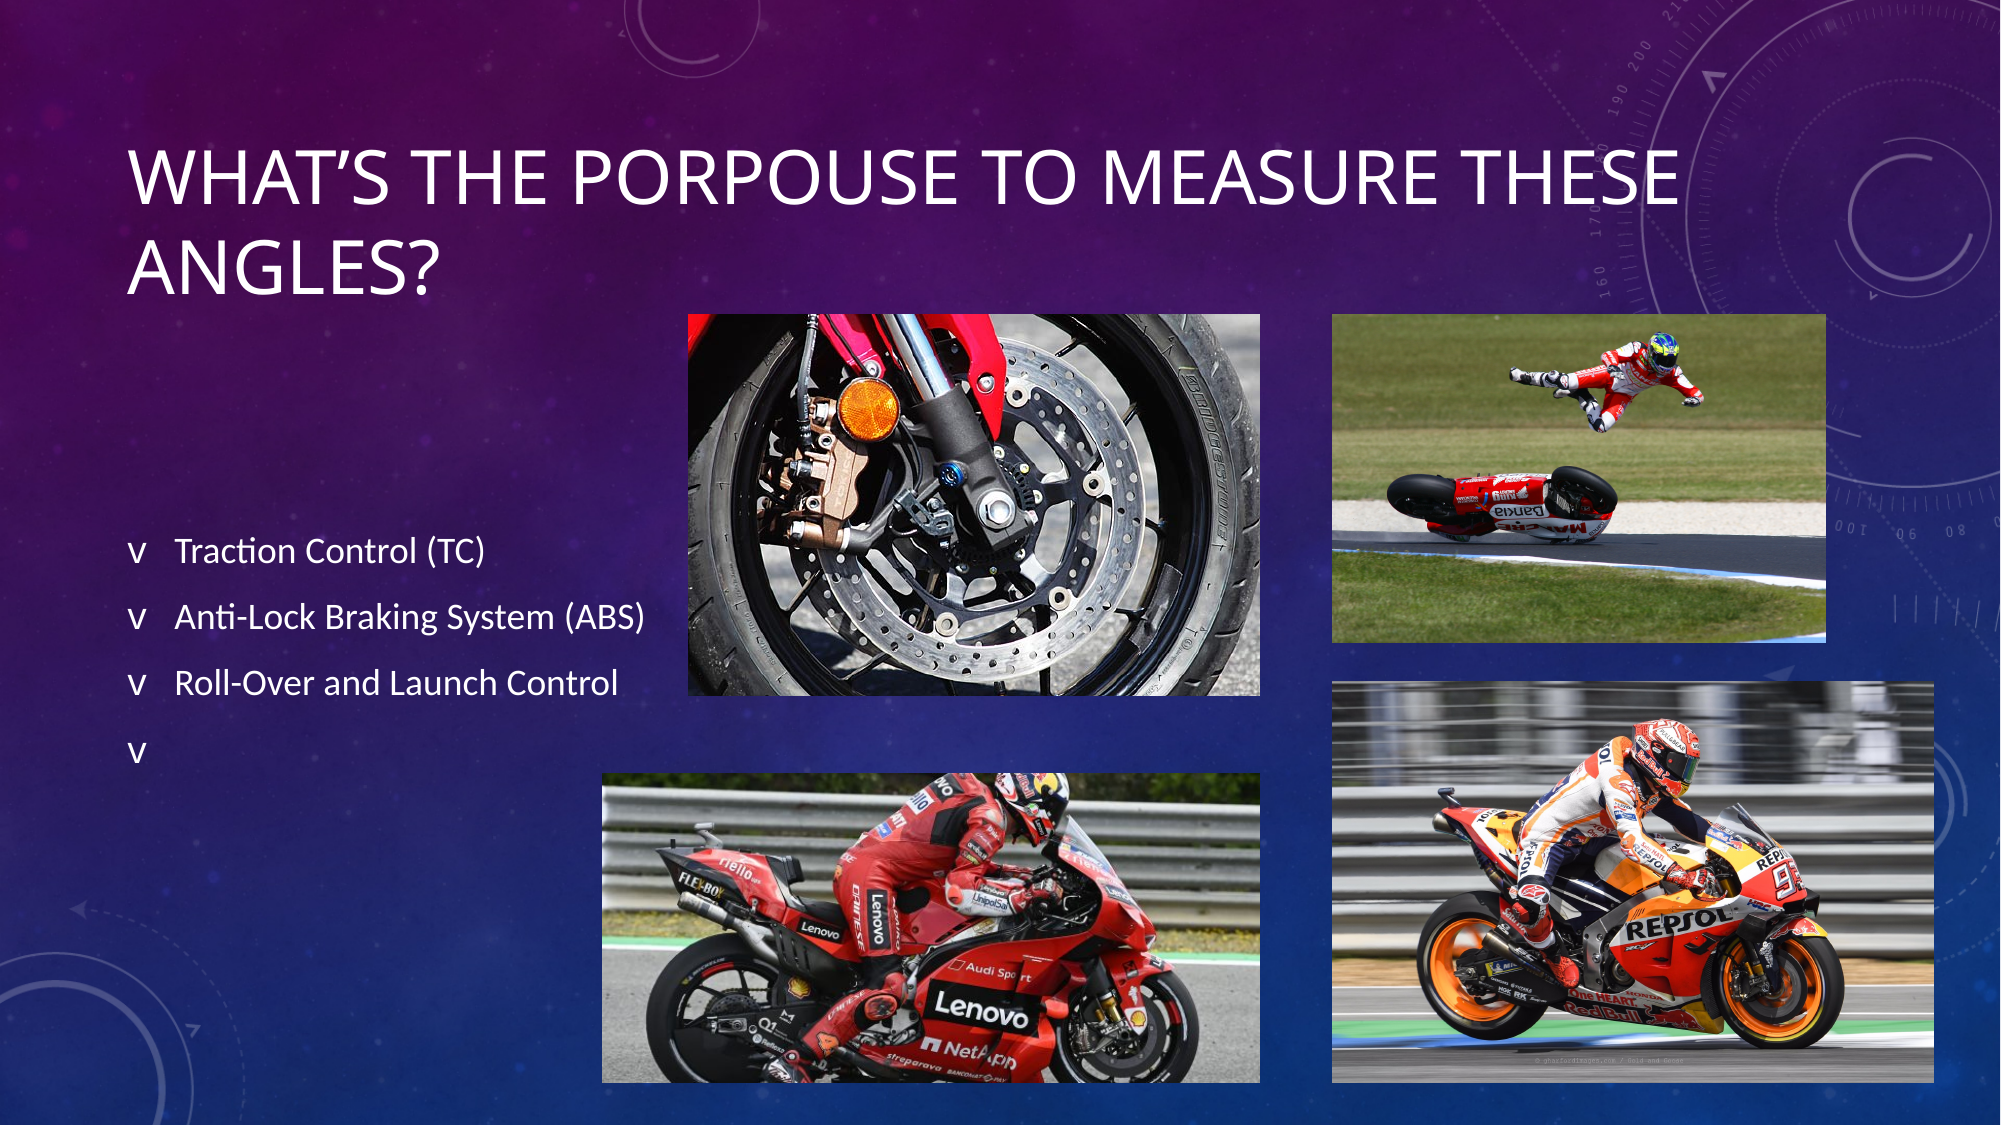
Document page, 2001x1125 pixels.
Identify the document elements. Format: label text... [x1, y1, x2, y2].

picture [688, 314, 1260, 696]
title What’s the porpouse to measure these angles? [112, 99, 1819, 339]
picture [1332, 681, 1934, 1083]
picture [1332, 314, 1826, 643]
picture [602, 774, 1260, 1083]
list Traction Control (TC) Anti-Lock Braking System (ABS) Roll-Over and Launch Control [112, 351, 1775, 950]
